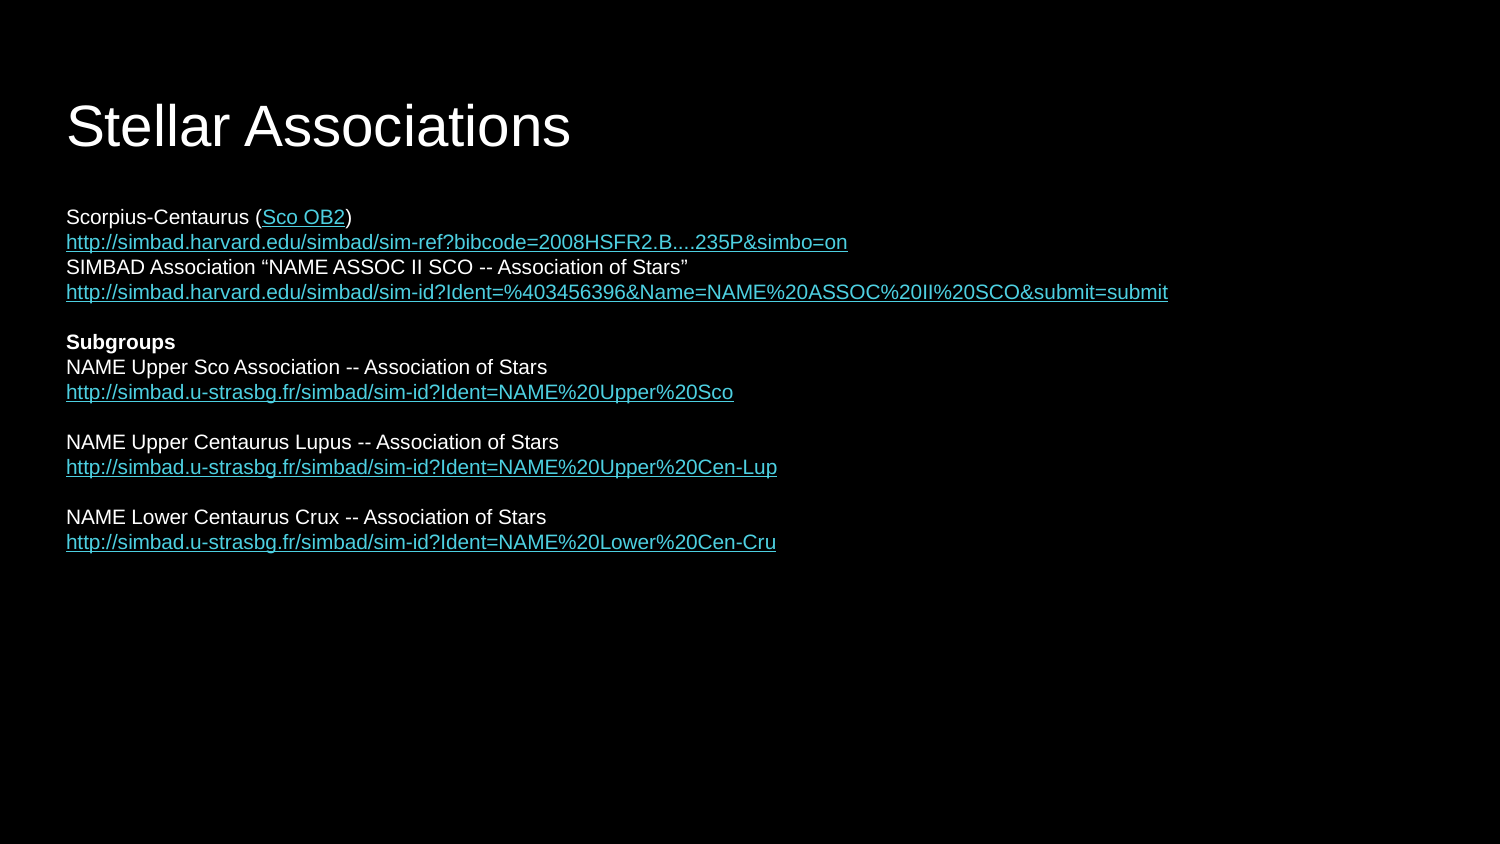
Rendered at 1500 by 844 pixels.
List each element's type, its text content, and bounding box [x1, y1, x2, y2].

list Scorpius-Centaurus (Sco OB2) http://simbad.harvard.edu/simbad/sim-ref?bibcode=2008HSFR2.B....235P&simbo=on SIMBAD Association “NAME ASSOC II SCO -- Association of Stars” http://simbad.harvard.edu/simbad/sim-id?Ident=%403456396&Name=NAME%20ASSOC%20II%20SCO&submit=submit Subgroups NAME Upper Sco Association -- Association of Stars http://simbad.u-strasbg.fr/simbad/sim-id?Ident=NAME%20Upper%20Sco NAME Upper Centaurus Lupus -- Association of Stars http://simbad.u-strasbg.fr/simbad/sim-id?Ident=NAME%20Upper%20Cen-Lup NAME Lower Centaurus Crux -- Association of Stars http://simbad.u-strasbg.fr/simbad/sim-id?Ident=NAME%20Lower%20Cen-Cru [51, 189, 1449, 750]
title Stellar Associations [51, 72, 1449, 167]
